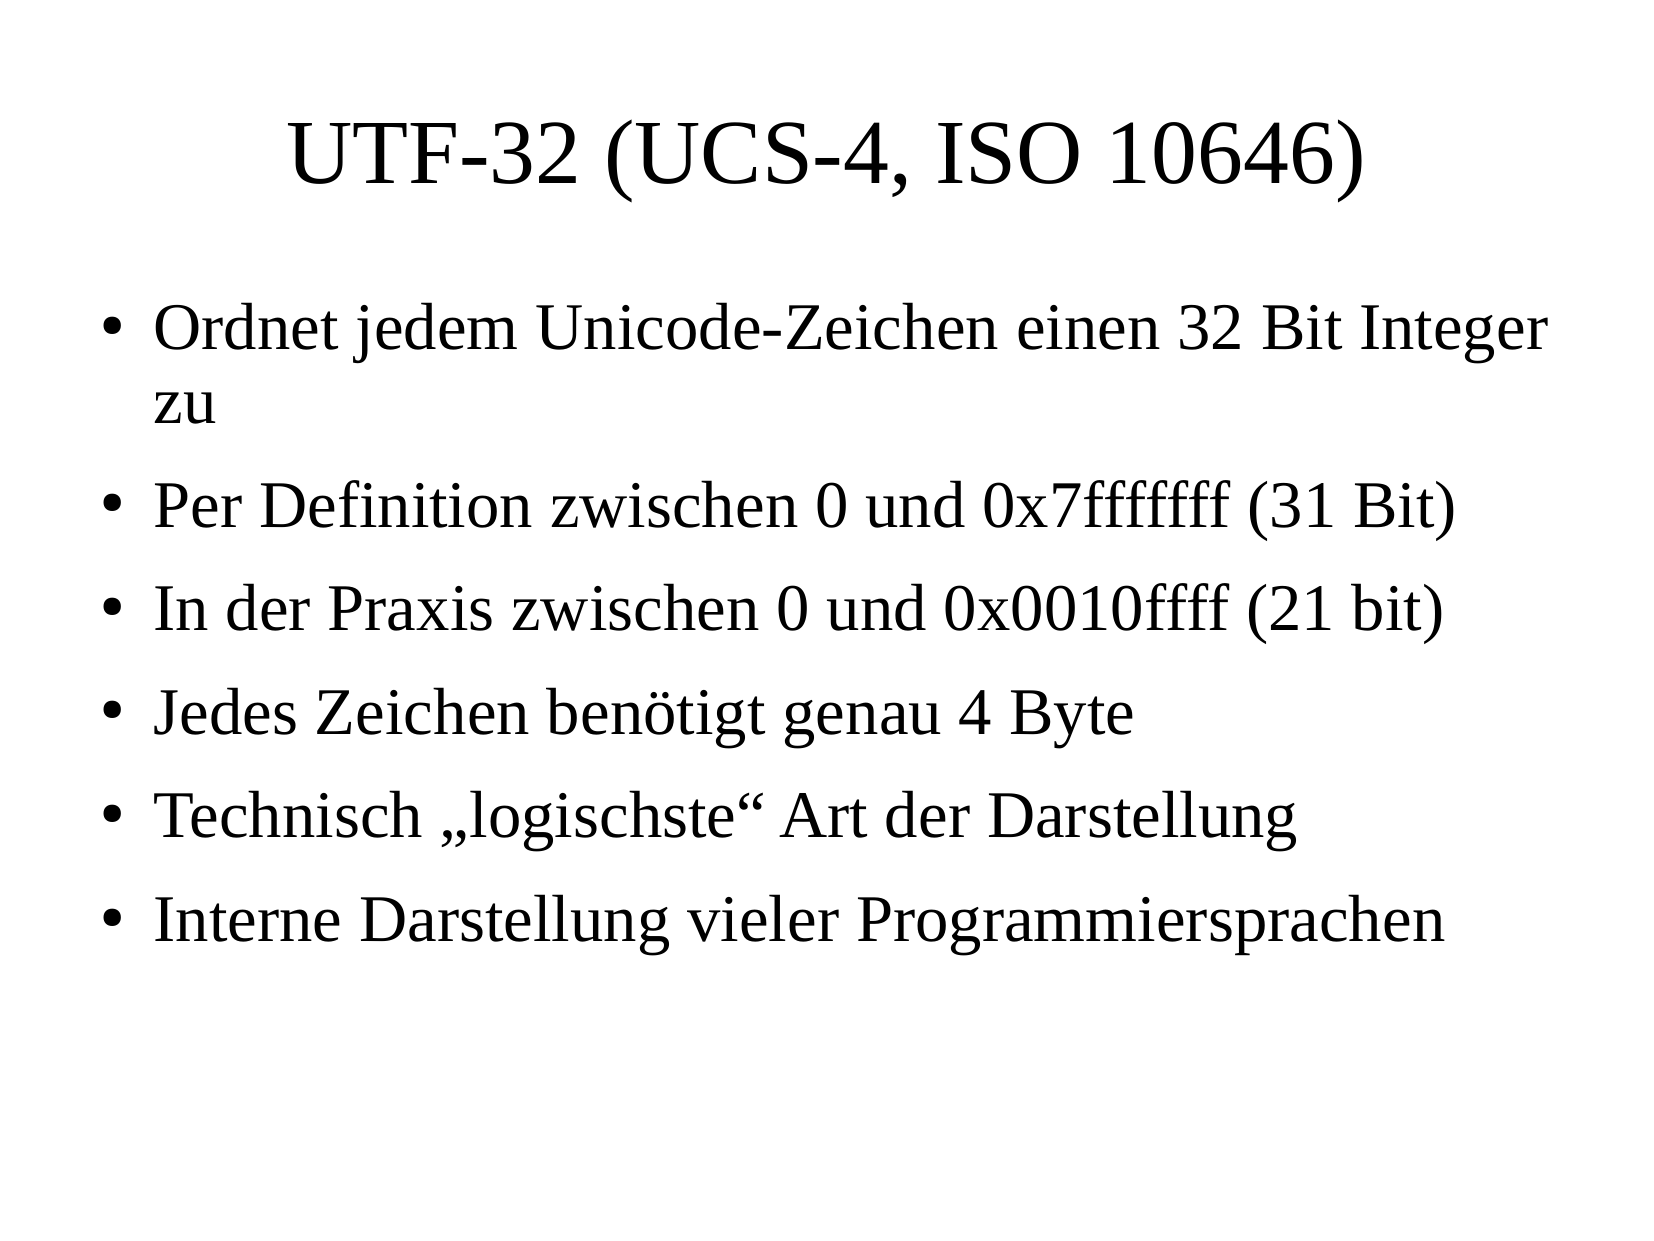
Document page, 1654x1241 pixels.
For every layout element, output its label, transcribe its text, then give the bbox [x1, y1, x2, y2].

title UTF-32 (UCS-4, ISO 10646) [82, 49, 1571, 257]
list Ordnet jedem Unicode-Zeichen einen 32 Bit Integer zu Per Definition zwischen 0 und 0x7fffffff (31 Bit) In der Praxis zwischen 0 und 0x0010ffff (21 bit) Jedes Zeichen benötigt genau 4 Byte Technisch „logischste“ Art der Darstellung Interne Darstellung vieler Programmiersprachen [82, 290, 1571, 1010]
